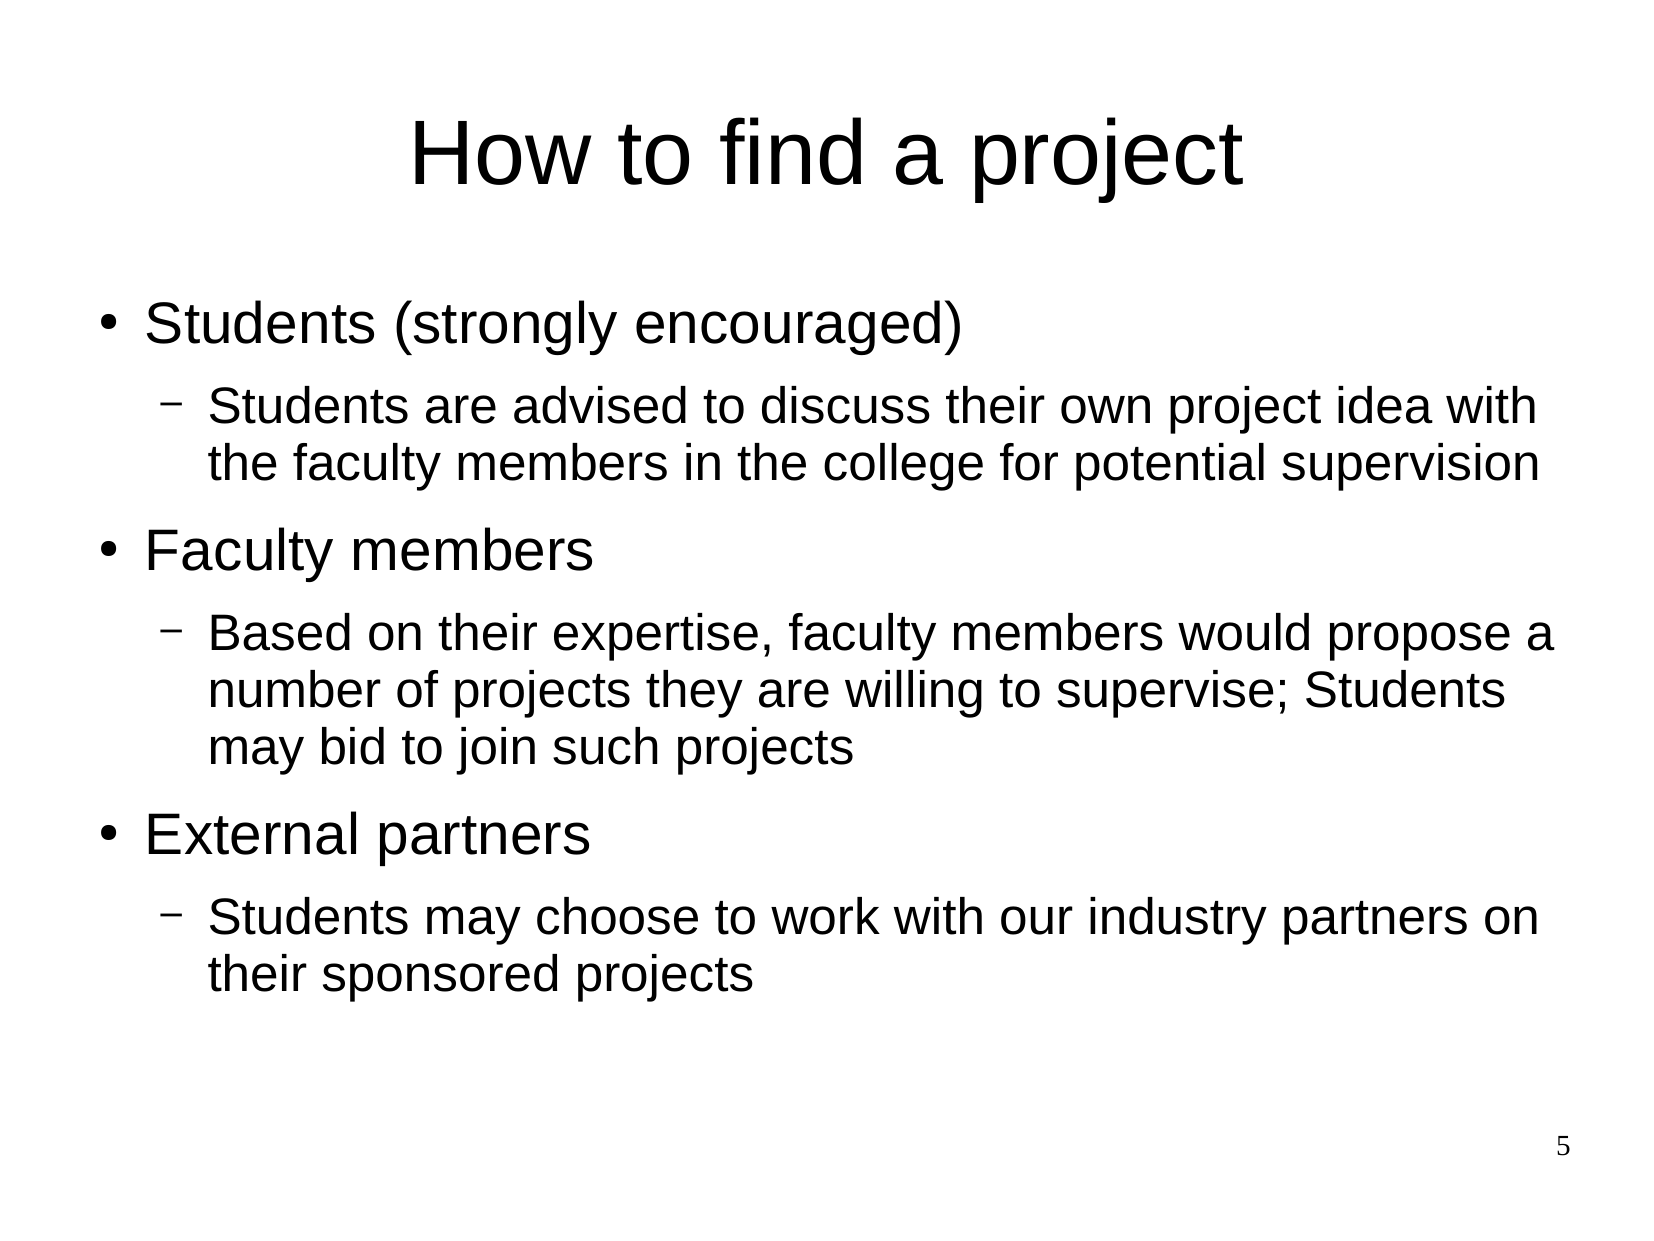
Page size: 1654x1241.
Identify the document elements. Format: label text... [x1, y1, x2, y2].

list Students (strongly encouraged) Students are advised to discuss their own project idea with the faculty members in the college for potential supervision Faculty members Based on their expertise, faculty members would propose a number of projects they are willing to supervise; Students may bid to join such projects External partners Students may choose to work with our industry partners on their sponsored projects [82, 290, 1571, 1010]
title How to find a project [82, 49, 1571, 257]
